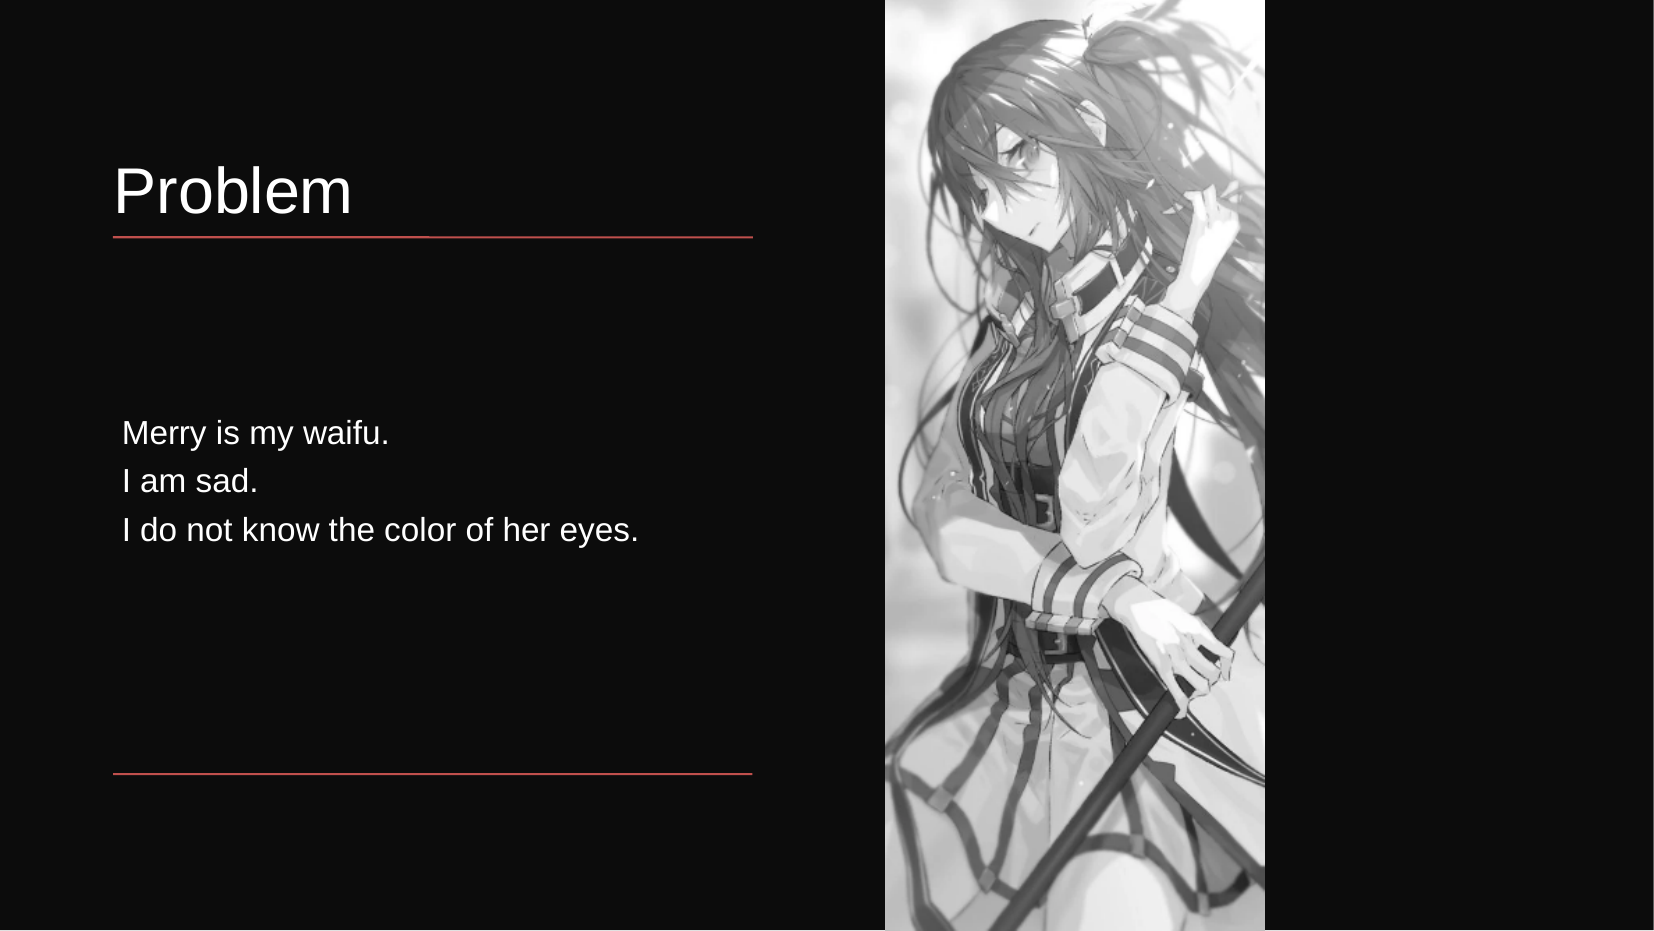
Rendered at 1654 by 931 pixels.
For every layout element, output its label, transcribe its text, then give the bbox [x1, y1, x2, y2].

list Merry is my waifu. I am sad. I do not know the color of her eyes. [121, 258, 744, 754]
title Problem [113, 60, 753, 228]
text_box [1265, 0, 1654, 931]
text_box [0, 0, 885, 931]
picture [885, 0, 1265, 931]
